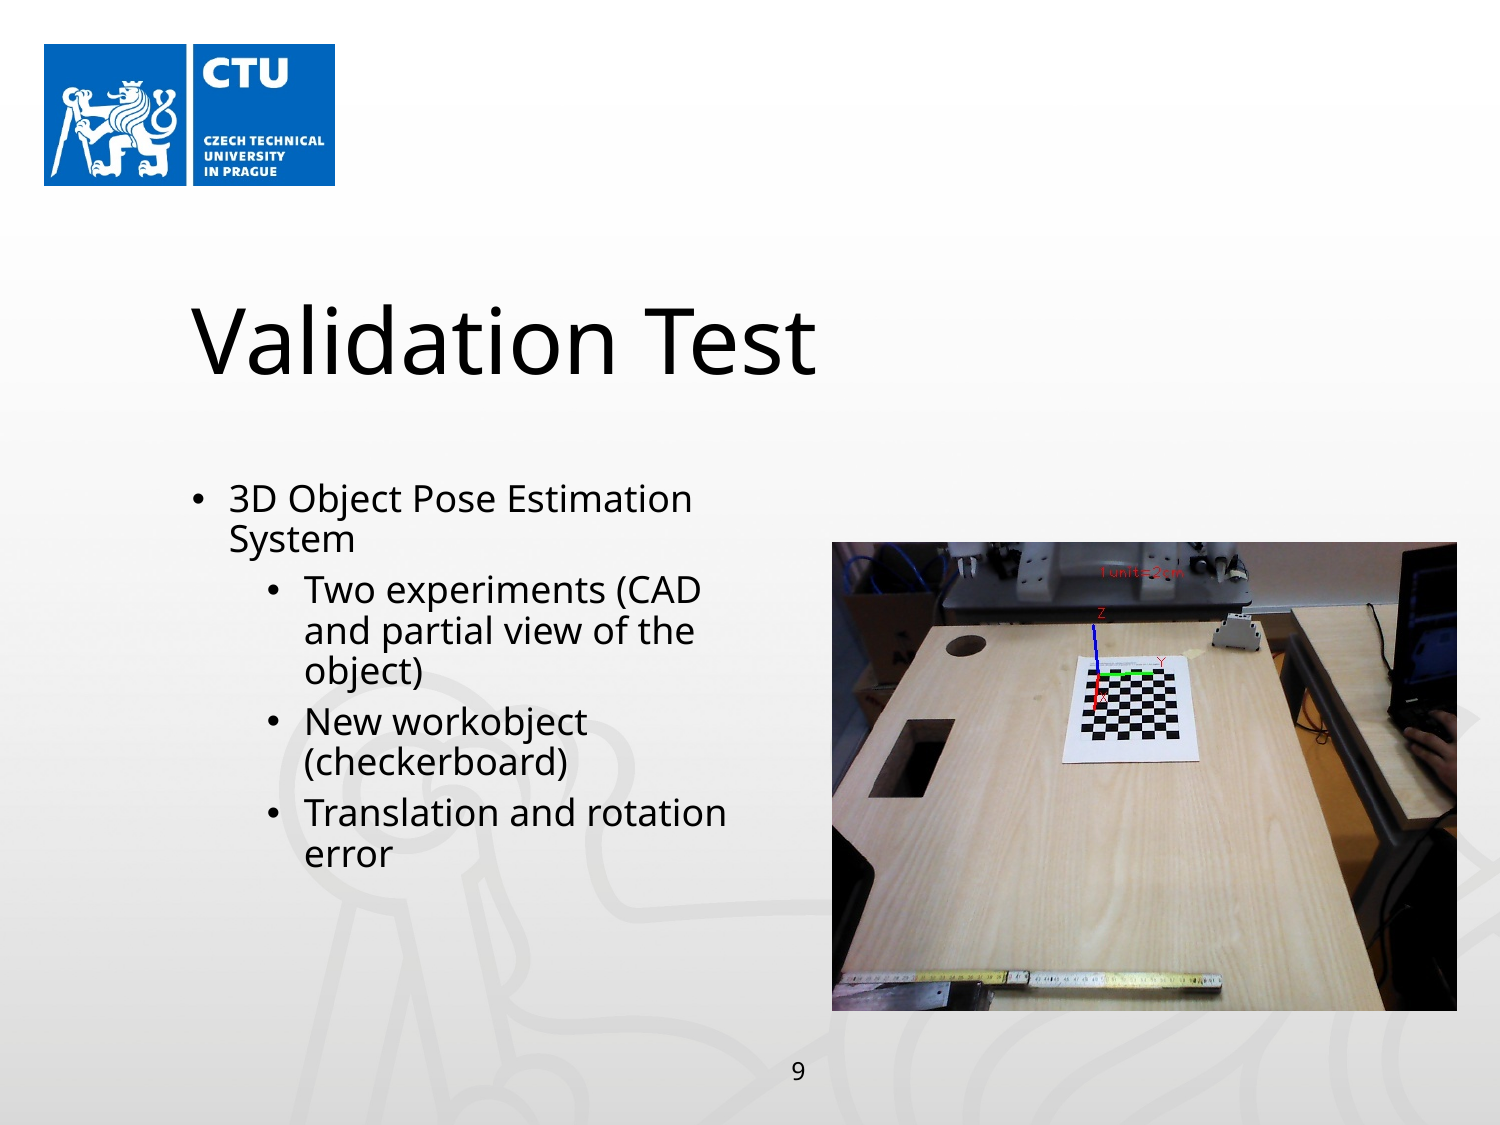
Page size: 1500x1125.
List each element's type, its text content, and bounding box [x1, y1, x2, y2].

list 3D Object Pose Estimation System Two experiments (CAD and partial view of the object) New workobject (checkerboard) Translation and rotation error [177, 472, 766, 1036]
title 9 [776, 1050, 826, 1096]
picture [0, 0, 1500, 1125]
title Validation Test [177, 236, 1456, 454]
